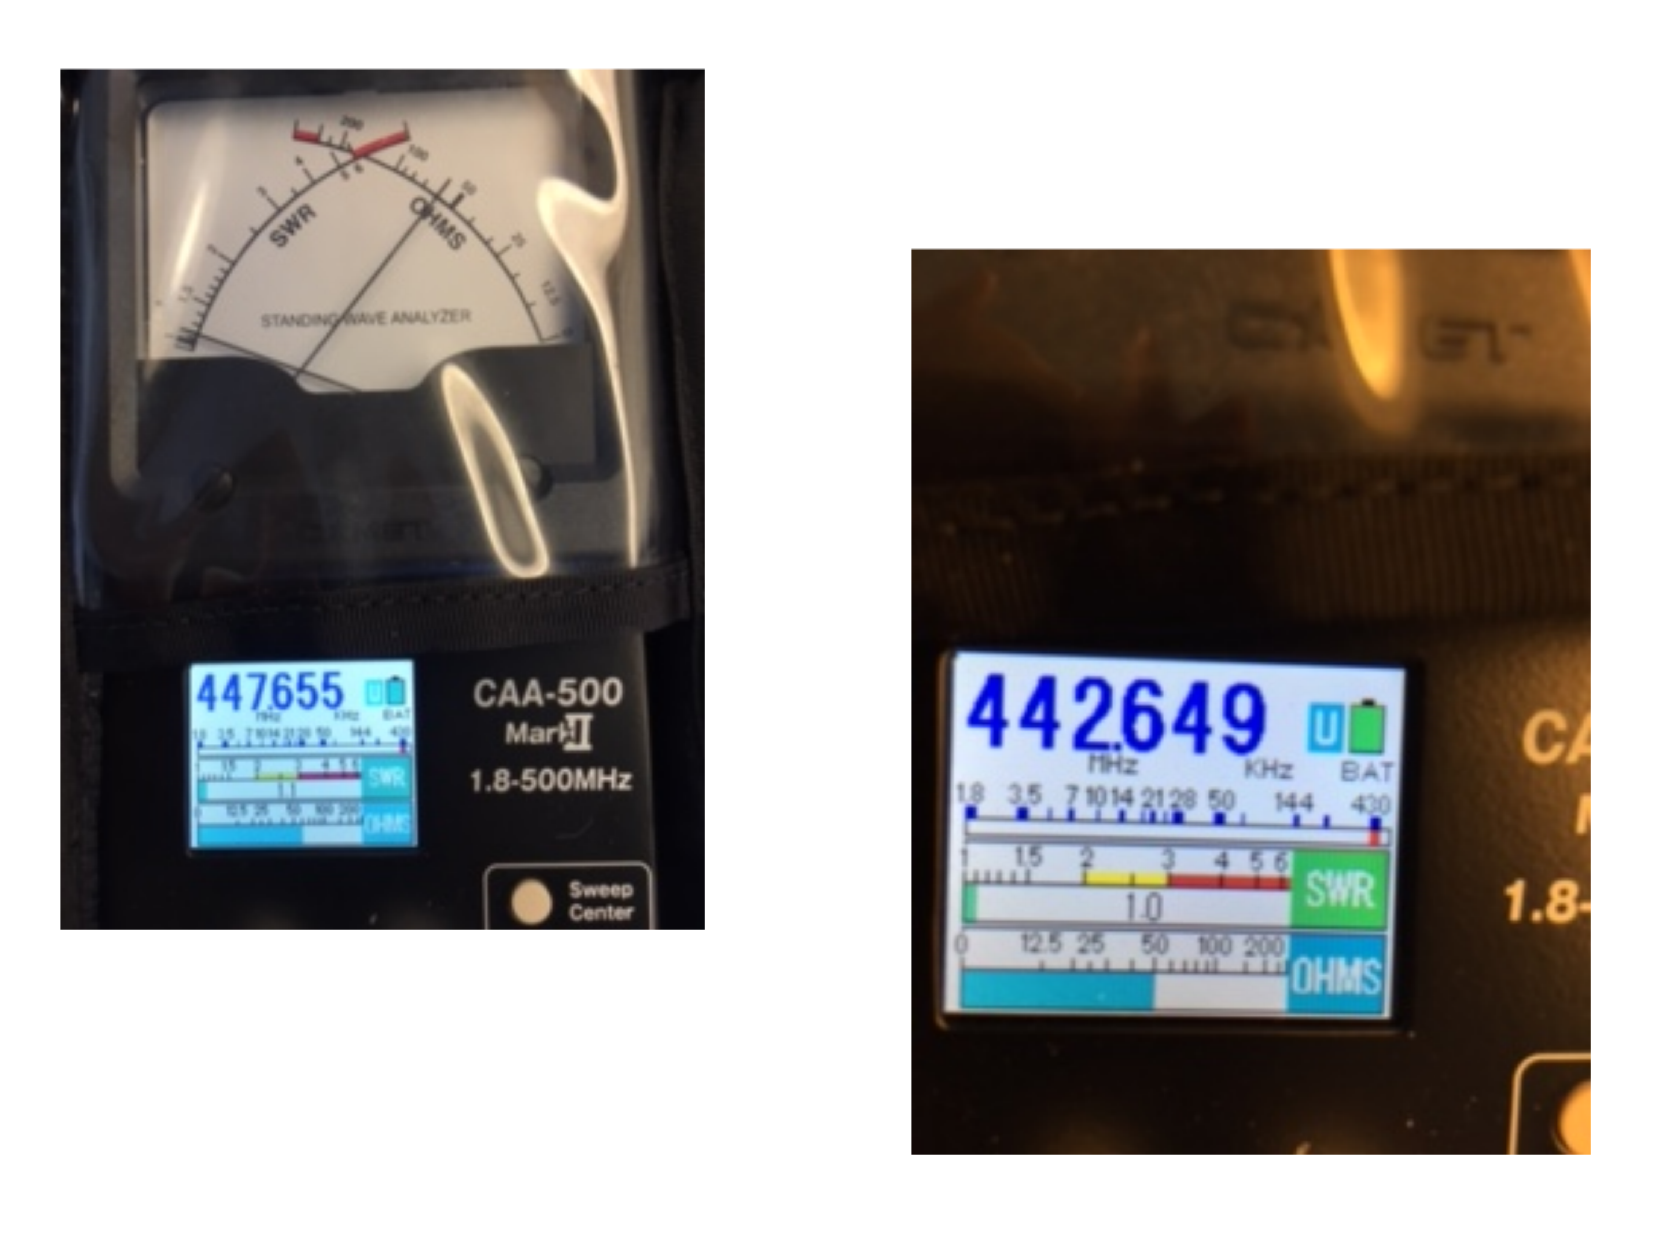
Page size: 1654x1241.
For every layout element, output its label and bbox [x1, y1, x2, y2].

picture [910, 248, 1591, 1156]
picture [59, 68, 706, 931]
